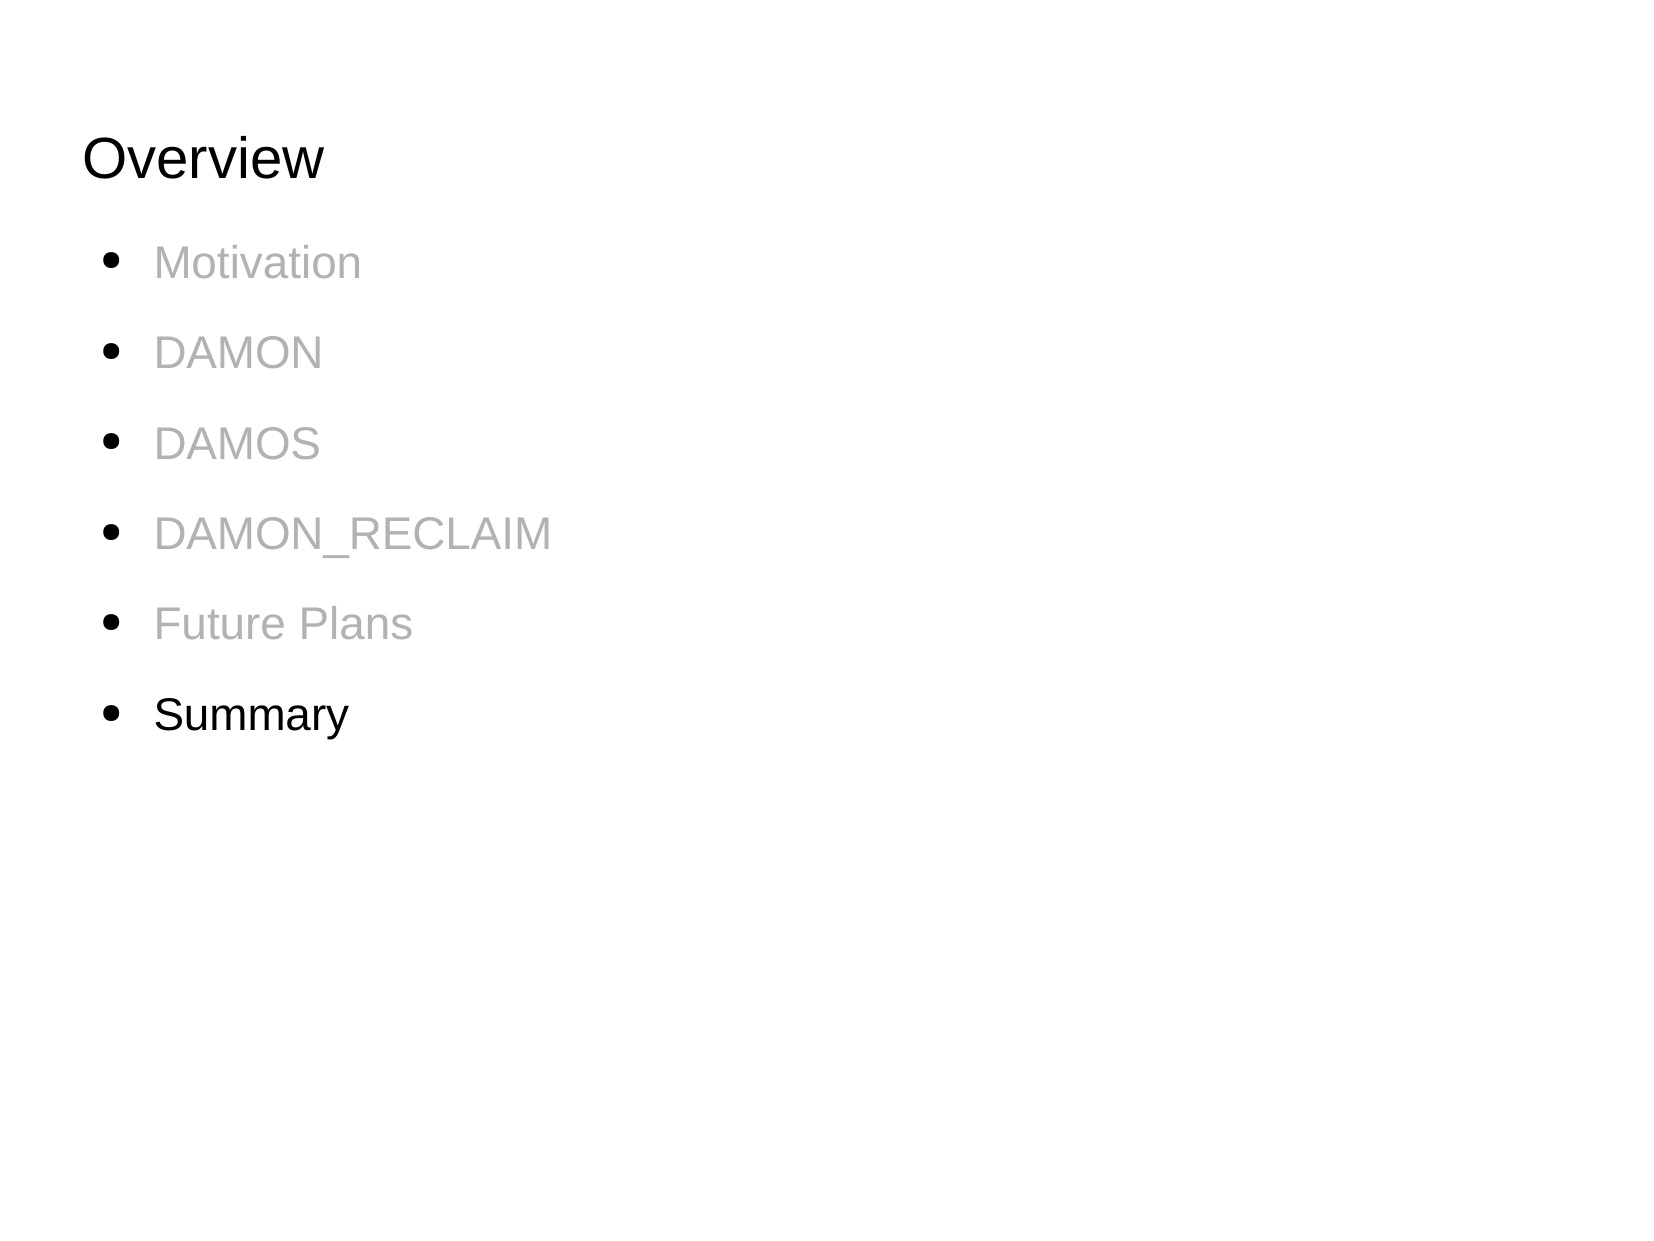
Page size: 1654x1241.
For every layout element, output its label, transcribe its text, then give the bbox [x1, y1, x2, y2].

list Motivation DAMON DAMOS DAMON_RECLAIM Future Plans Summary [82, 236, 1571, 1111]
title Overview [82, 108, 1571, 210]
